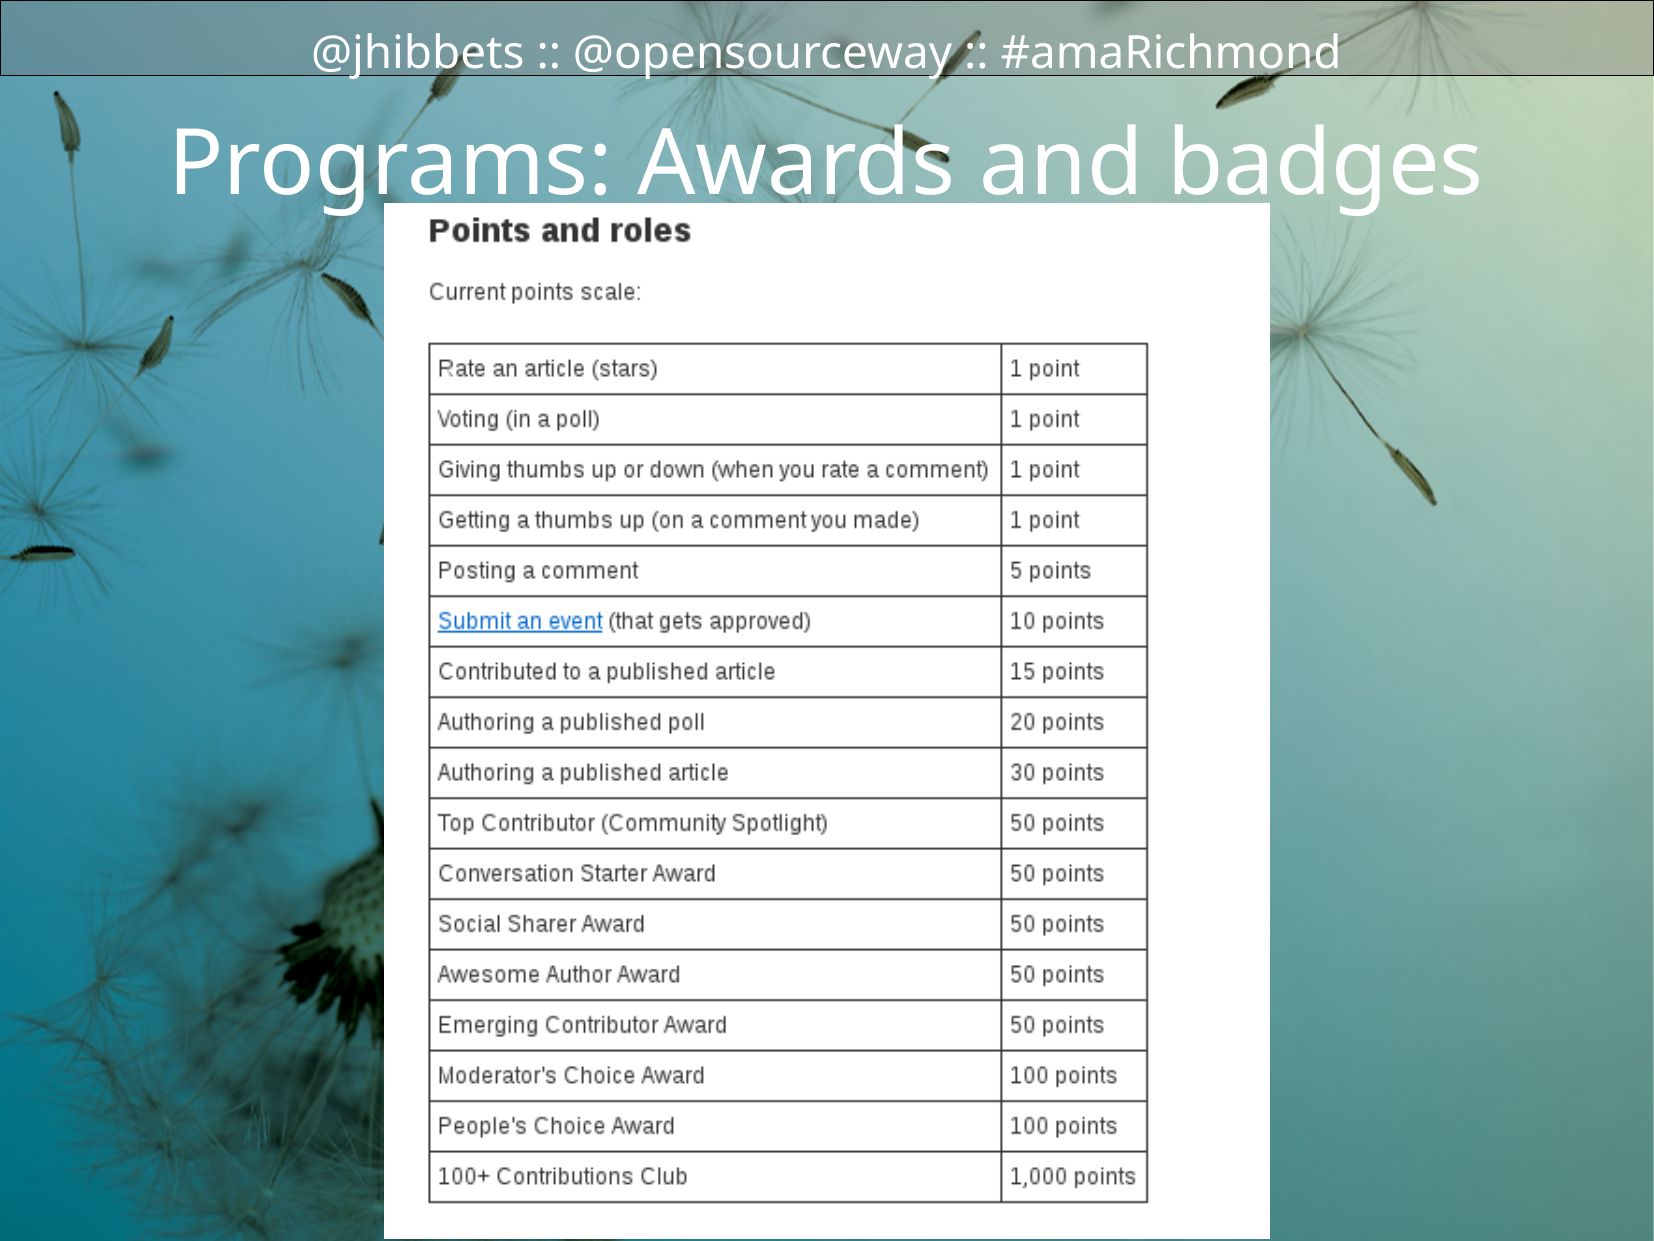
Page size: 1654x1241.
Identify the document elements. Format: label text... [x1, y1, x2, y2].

title Programs: Awards and badges [82, 55, 1571, 263]
picture [0, 76, 1654, 1241]
